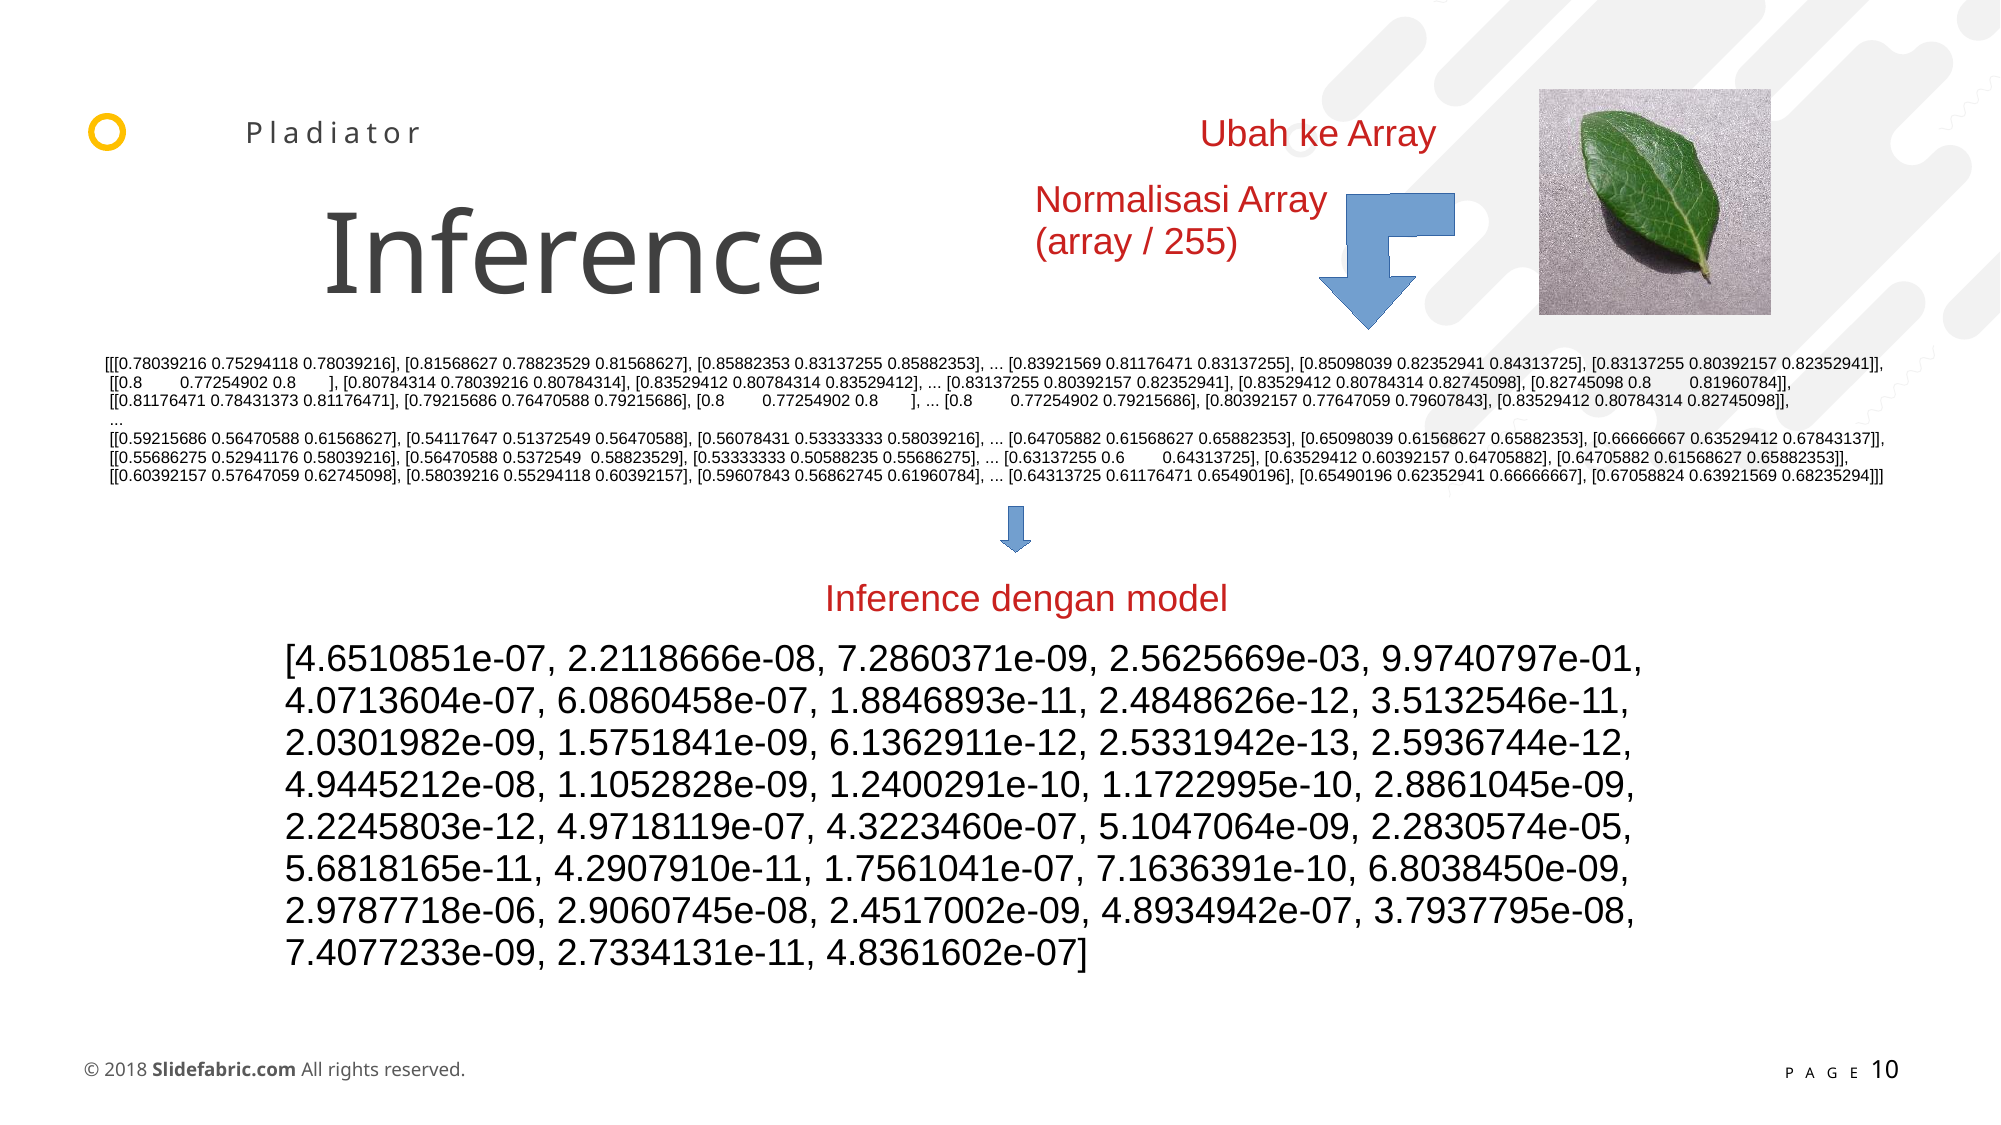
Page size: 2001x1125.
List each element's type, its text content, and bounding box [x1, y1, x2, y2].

text_box Pladiator [230, 106, 435, 157]
text_box Inference [308, 173, 843, 324]
text_box Ubah ke Array [1185, 104, 1501, 165]
picture [1539, 89, 1771, 315]
text_box [1319, 193, 1455, 330]
text_box [[[0.78039216 0.75294118 0.78039216], [0.81568627 0.78823529 0.81568627], [0.85882353 0.83137255 0.85882353], ... [0.83921569 0.81176471 0.83137255], [0.85098039 0.82352941 0.84313725], [0.83137255 0.80392157 0.82352941]], [[0.8 0.77254902 0.8 ], [0.80784314 0.78039216 0.80784314], [0.83529412 0.80784314 0.83529412], ... [0.83137255 0.80392157 0.82352941], [0.83529412 0.80784314 0.82745098], [0.82745098 0.8 0.81960784]], [[0.81176471 0.78431373 0.81176471], [0.79215686 0.76470588 0.79215686], [0.8 0.77254902 0.8 ], ... [0.8 0.77254902 0.79215686], [0.80392157 0.77647059 0.79607843], [0.83529412 0.80784314 0.82745098]], ... [[0.59215686 0.56470588 0.61568627], [0.54117647 0.51372549 0.56470588], [0.56078431 0.53333333 0.58039216], ... [0.64705882 0.61568627 0.65882353], [0.65098039 0.61568627 0.65882353], [0.66666667 0.63529412 0.67843137]], [[0.55686275 0.52941176 0.58039216], [0.56470588 0.5372549 0.58823529], [0.53333333 0.50588235 0.55686275], ... [0.63137255 0.6 0.64313725], [0.63529412 0.60392157 0.64705882], [0.64705882 0.61568627 0.65882353]], [[0.60392157 0.57647059 0.62745098], [0.58039216 0.55294118 0.60392157], [0.59607843 0.56862745 0.61960784], ... [0.64313725 0.61176471 0.65490196], [0.65490196 0.62352941 0.66666667], [0.67058824 0.63921569 0.68235294]]] [90, 346, 1906, 497]
text_box Normalisasi Array (array / 255) [1020, 171, 1354, 271]
text_box [1000, 506, 1031, 553]
text_box [88, 113, 127, 151]
text_box [4.6510851e-07, 2.2118666e-08, 7.2860371e-09, 2.5625669e-03, 9.9740797e-01, 4.0713604e-07, 6.0860458e-07, 1.8846893e-11, 2.4848626e-12, 3.5132546e-11, 2.0301982e-09, 1.5751841e-09, 6.1362911e-12, 2.5331942e-13, 2.5936744e-12, 4.9445212e-08, 1.1052828e-09, 1.2400291e-10, 1.1722995e-10, 2.8861045e-09, 2.2245803e-12, 4.9718119e-07, 4.3223460e-07, 5.1047064e-09, 2.2830574e-05, 5.6818165e-11, 4.2907910e-11, 1.7561041e-07, 7.1636391e-10, 6.8038450e-09, 2.9787718e-06, 2.9060745e-08, 2.4517002e-09, 4.8934942e-07, 3.7937795e-08, 7.4077233e-09, 2.7334131e-11, 4.8361602e-07] [270, 630, 1804, 982]
text_box Inference dengan model [810, 570, 1243, 631]
